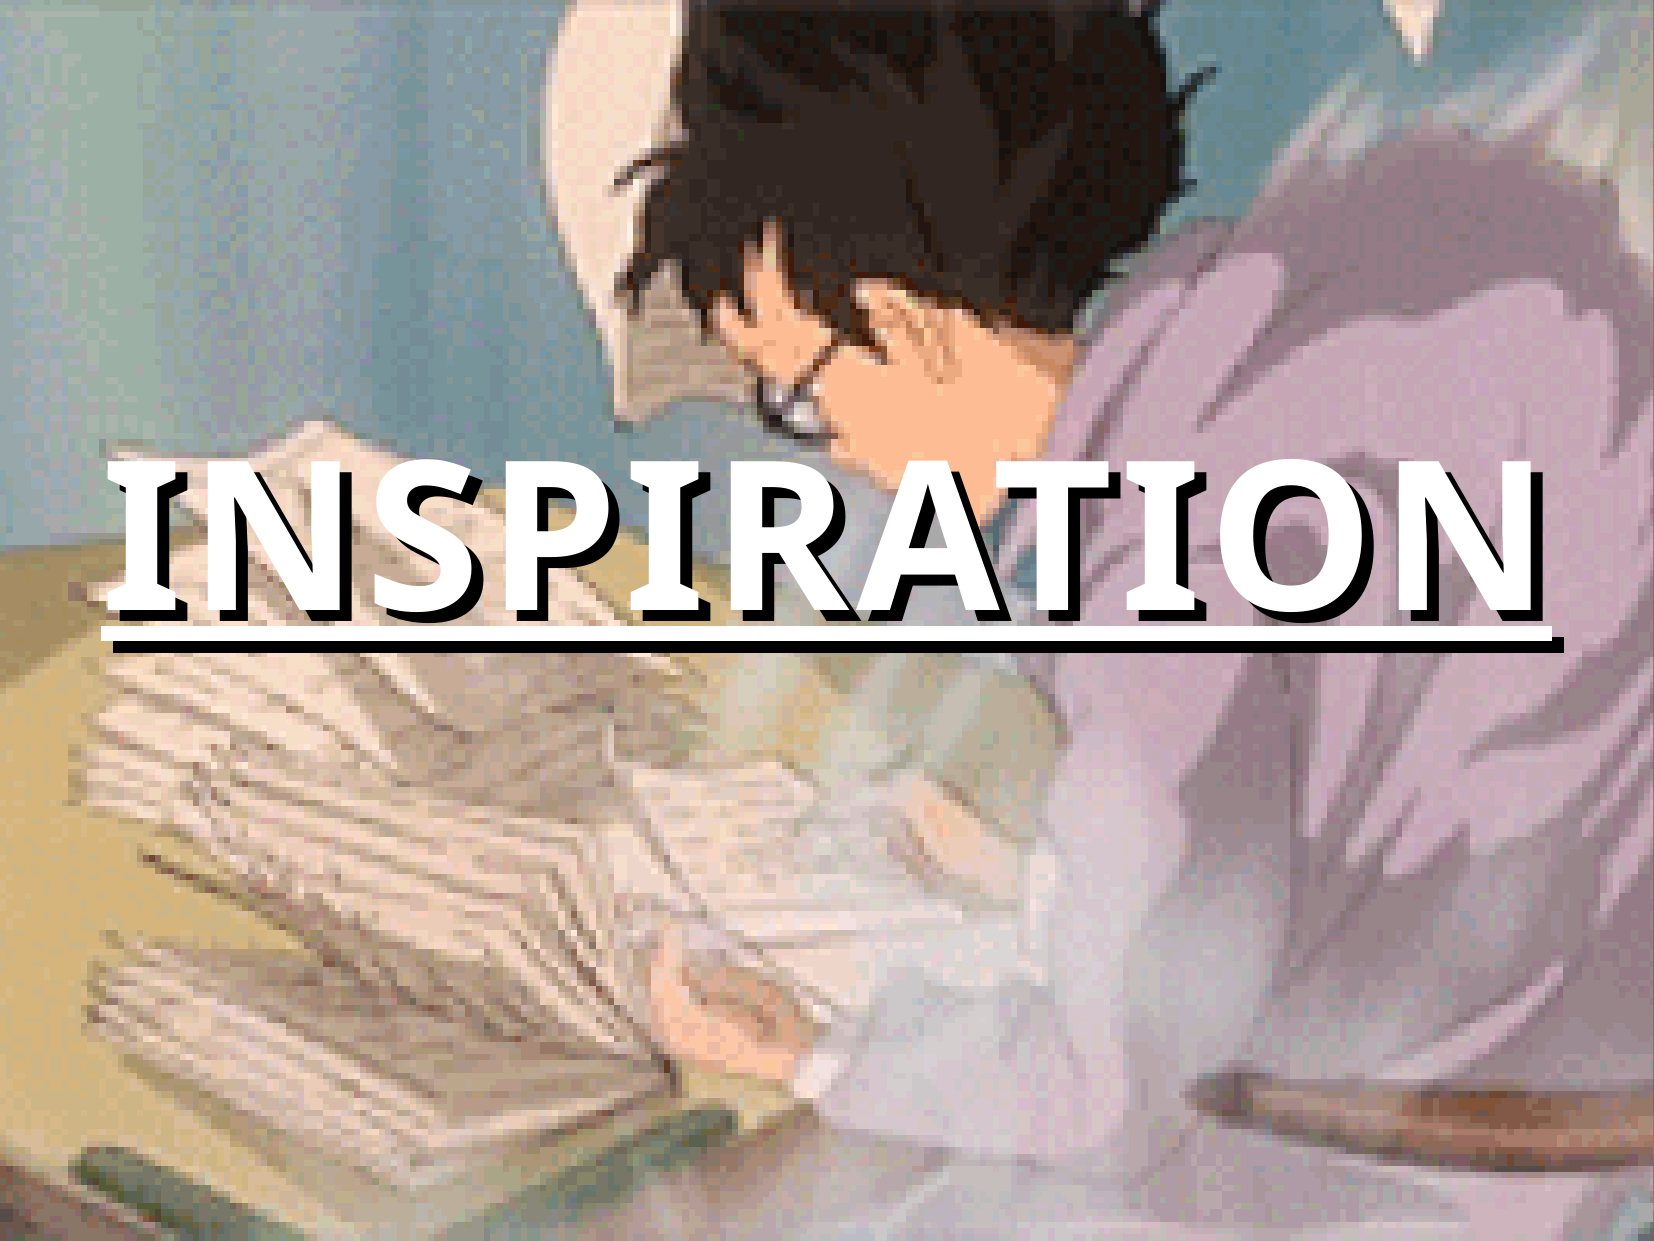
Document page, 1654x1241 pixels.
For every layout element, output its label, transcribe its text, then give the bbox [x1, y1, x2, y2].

subtitle INSPIRATION [82, 49, 1571, 1010]
picture [0, 0, 1654, 1241]
